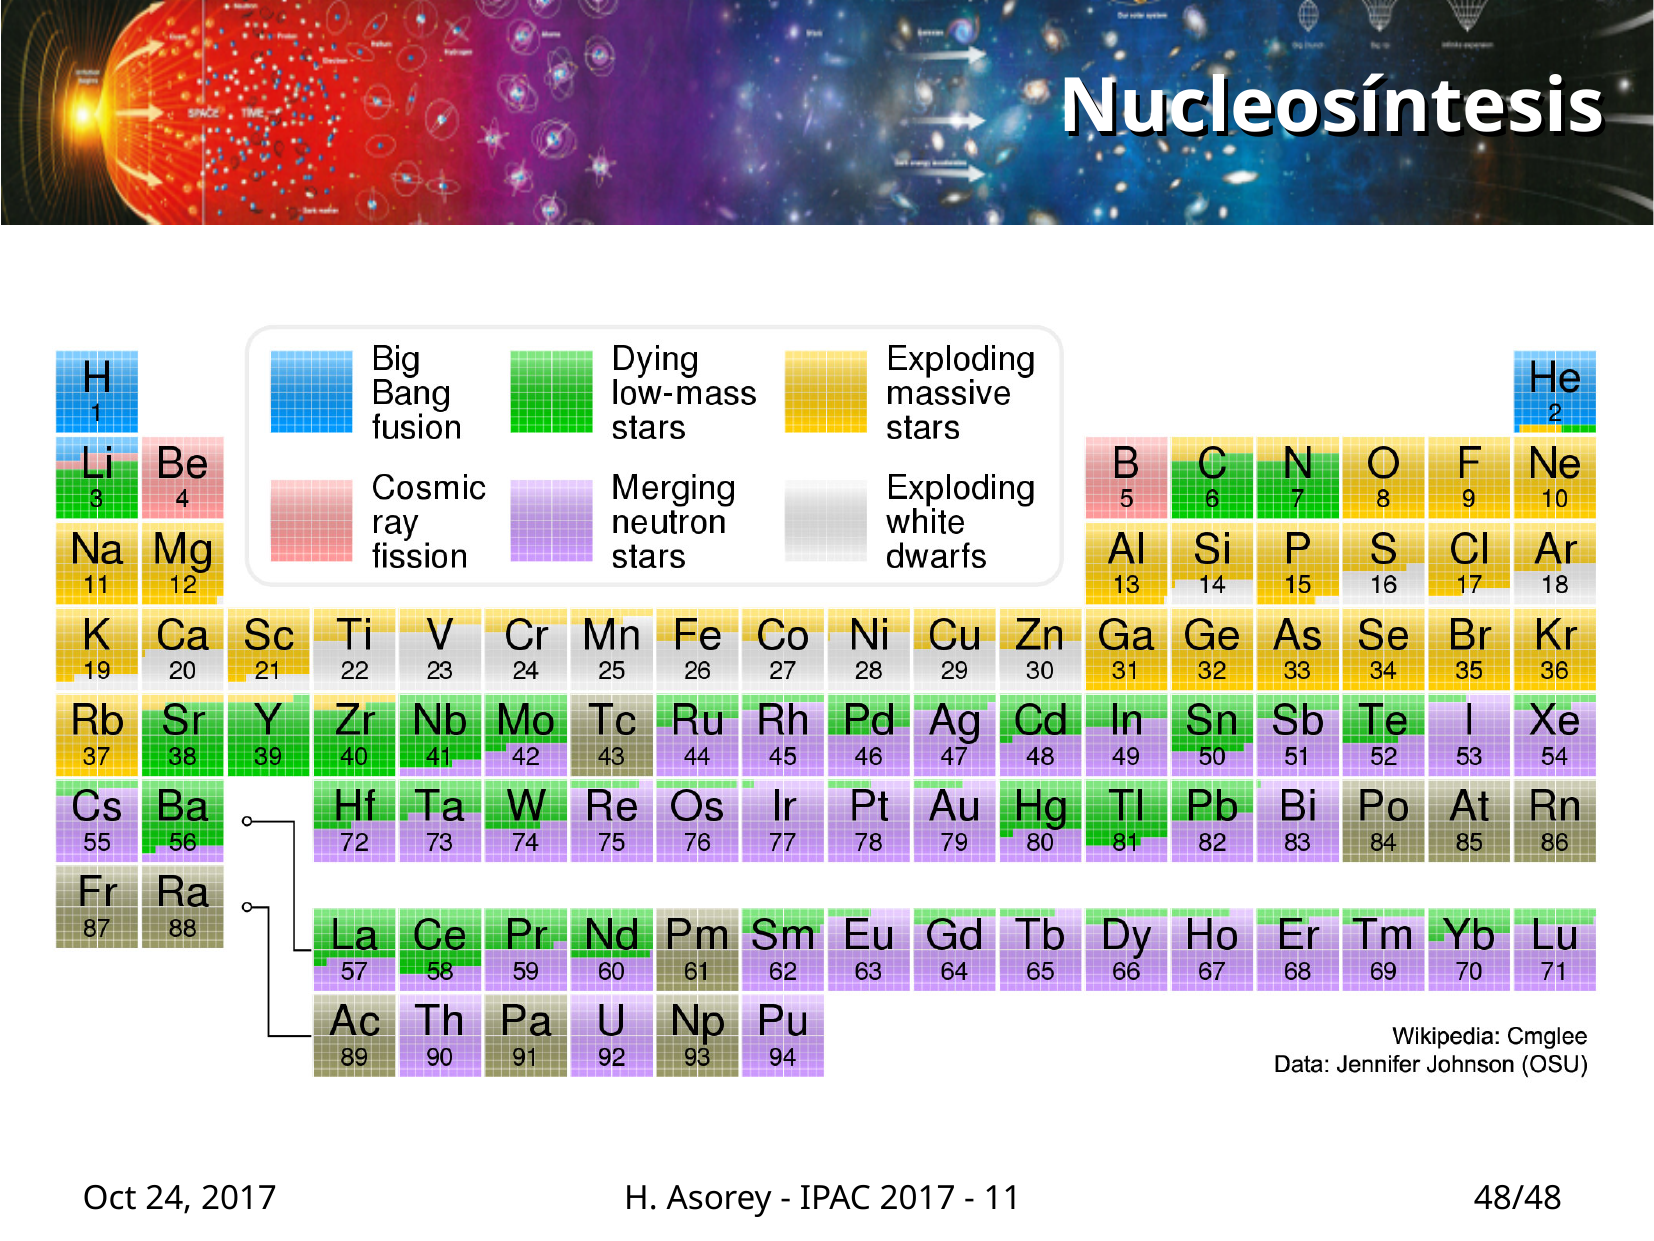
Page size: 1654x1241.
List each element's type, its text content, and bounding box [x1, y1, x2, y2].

picture [1, 0, 1654, 225]
picture [45, 314, 1606, 1095]
title Nucleosíntesis [45, 15, 1606, 191]
